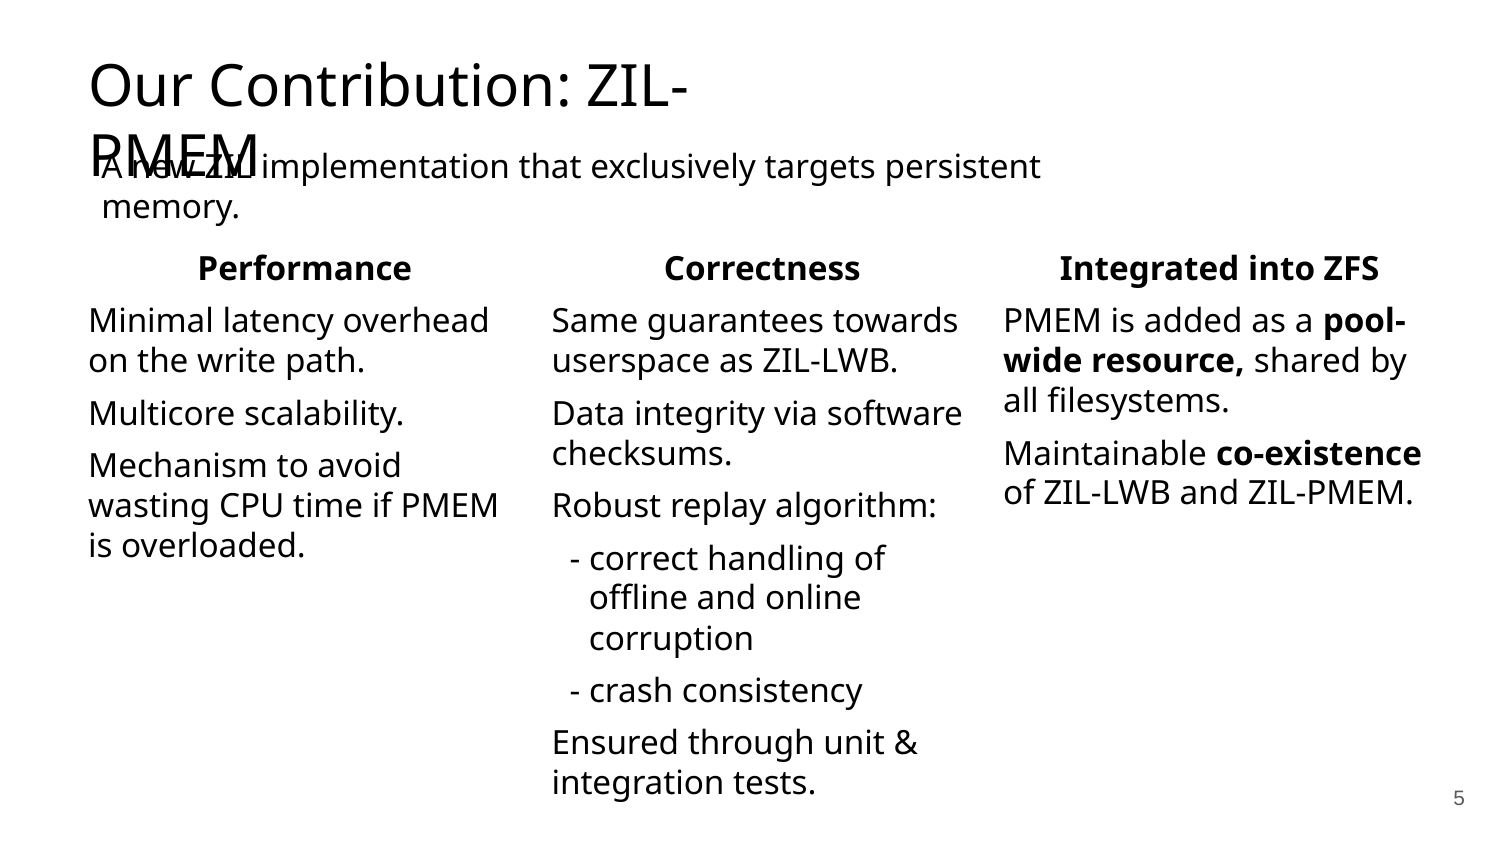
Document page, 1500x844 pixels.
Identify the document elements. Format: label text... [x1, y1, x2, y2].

text_box Integrated into ZFS PMEM is added as a pool- wide resource, shared by all filesystems. Maintainable co-existence of ZIL-LWB and ZIL-PMEM. [989, 232, 1452, 768]
text_box Correctness Same guarantees towards userspace as ZIL-LWB. Data integrity via software checksums. Robust replay algorithm: - correct handling of offline and online corruption - crash consistency Ensured through unit & integration tests. [536, 232, 989, 768]
text_box Performance Minimal latency overhead on the write path. Multicore scalability. Mechanism to avoid wasting CPU time if PMEM is overloaded. [73, 232, 536, 768]
title Our Contribution: ZIL-PMEM [73, 33, 867, 165]
slide_number <number> [1389, 764, 1480, 830]
text_box A new ZIL implementation that exclusively targets persistent memory. [86, 130, 1175, 198]
